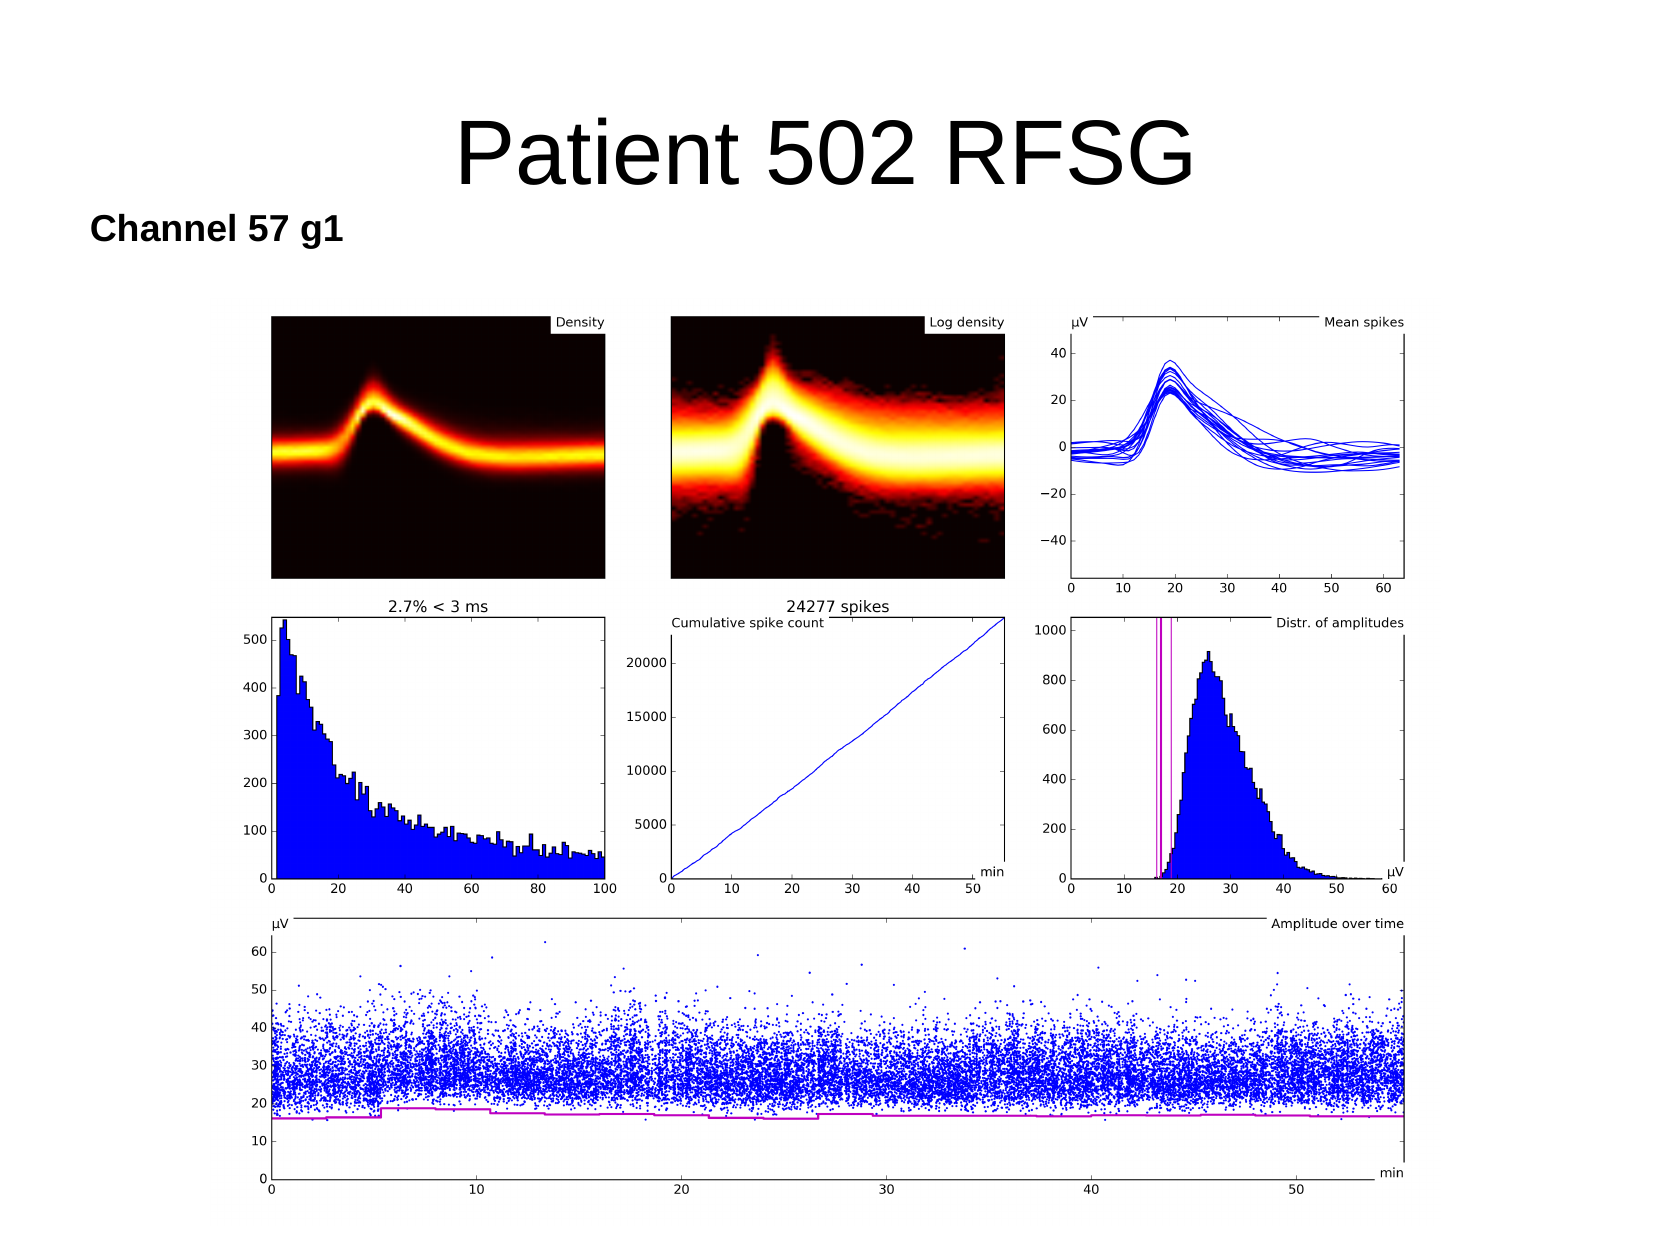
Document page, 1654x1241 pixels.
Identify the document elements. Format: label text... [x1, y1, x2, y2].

text_box Channel 57 g1 [75, 199, 406, 299]
title Patient 502 RFSG [82, 49, 1571, 257]
picture [210, 298, 1441, 1226]
